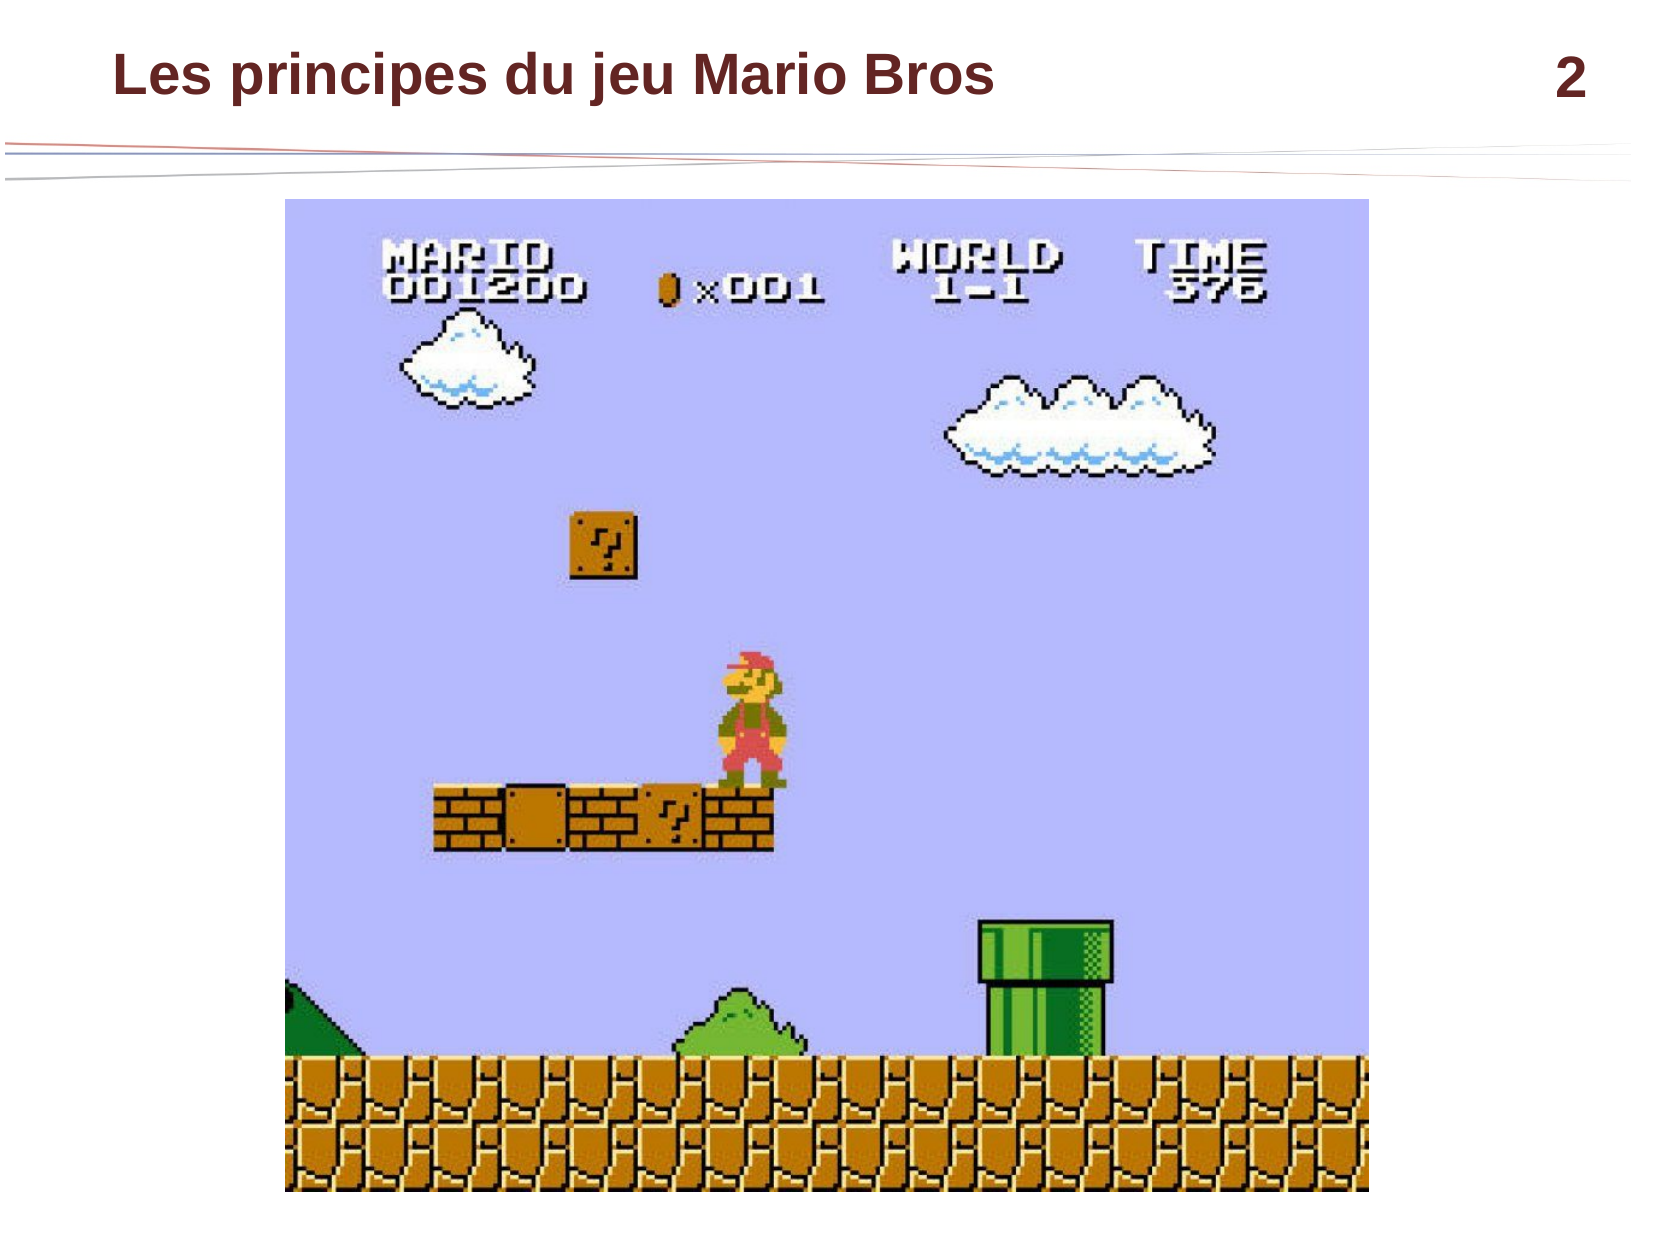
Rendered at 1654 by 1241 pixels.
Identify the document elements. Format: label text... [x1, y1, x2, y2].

title 2 [1507, 15, 1638, 134]
picture [5, 133, 1631, 1192]
title Les principes du jeu Mario Bros [0, 11, 1111, 130]
